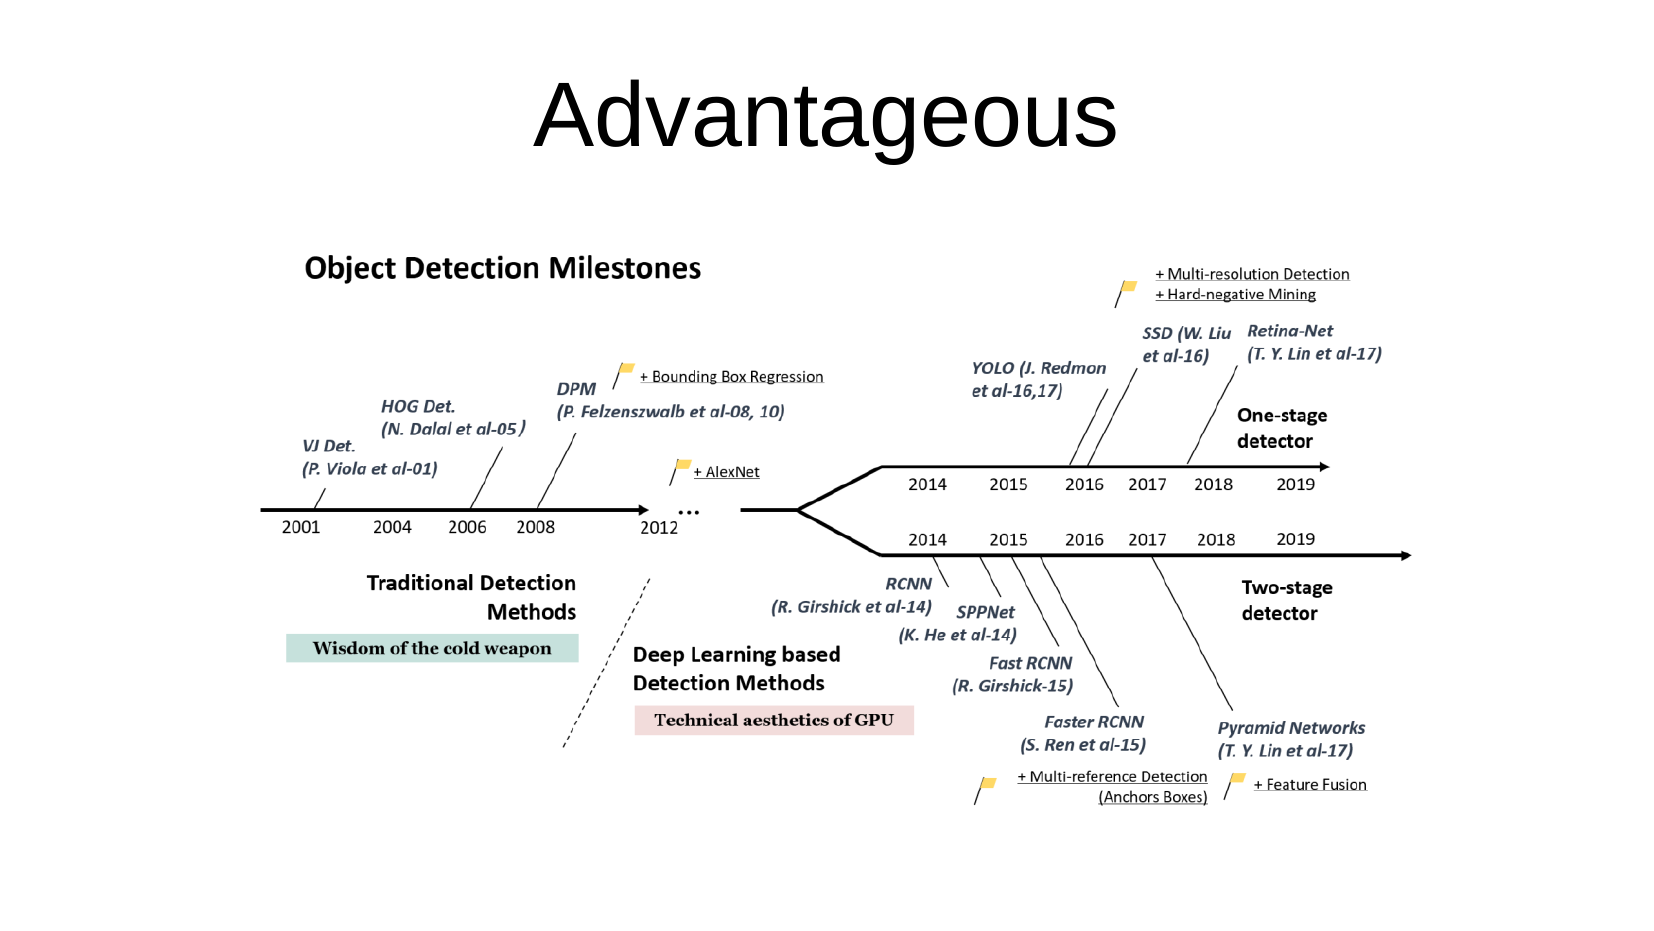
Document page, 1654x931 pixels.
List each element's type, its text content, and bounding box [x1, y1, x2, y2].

title Advantageous [82, 37, 1571, 193]
picture [224, 213, 1426, 826]
